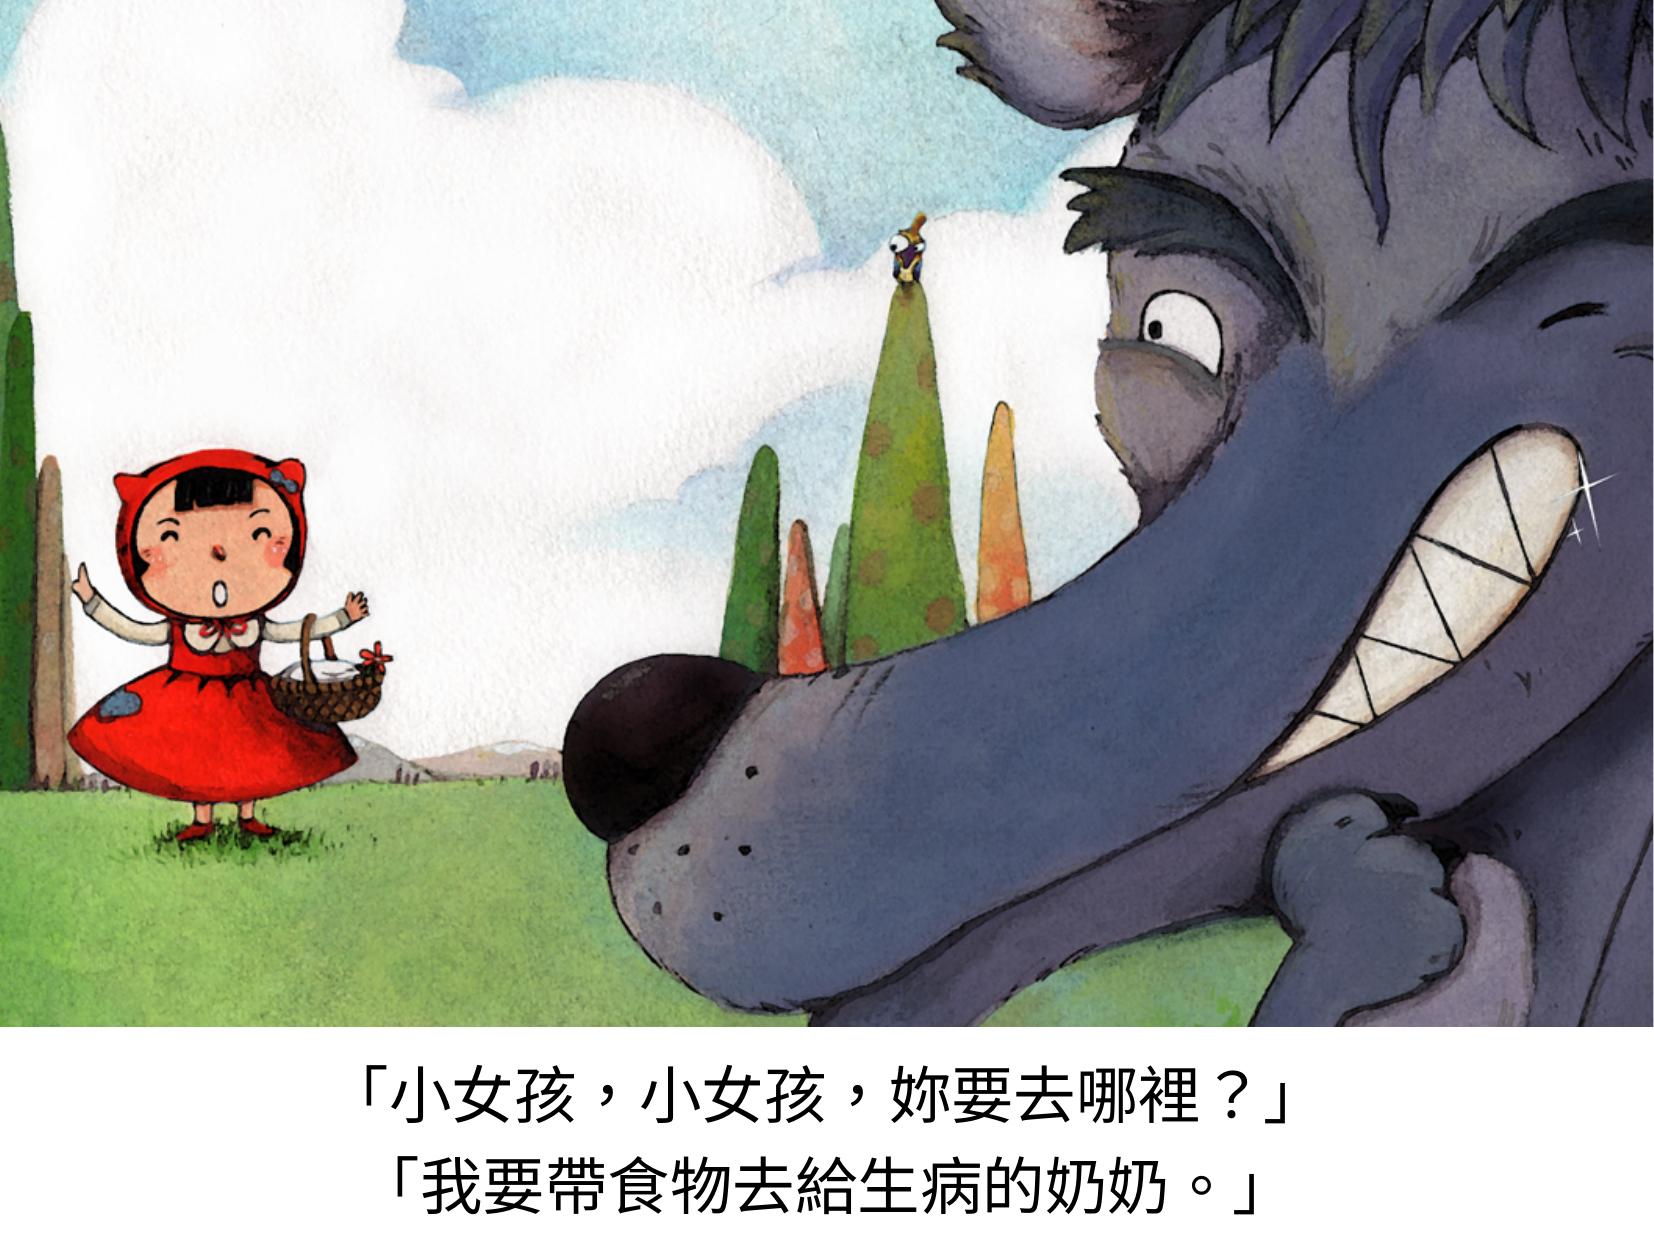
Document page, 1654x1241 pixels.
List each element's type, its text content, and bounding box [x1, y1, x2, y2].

title 「小女孩，小女孩，妳要去哪裡？」 「我要帶食物去給生病的奶奶。」 [82, 1033, 1571, 1241]
picture [0, 0, 1654, 1027]
text_box [0, 1027, 1654, 1241]
